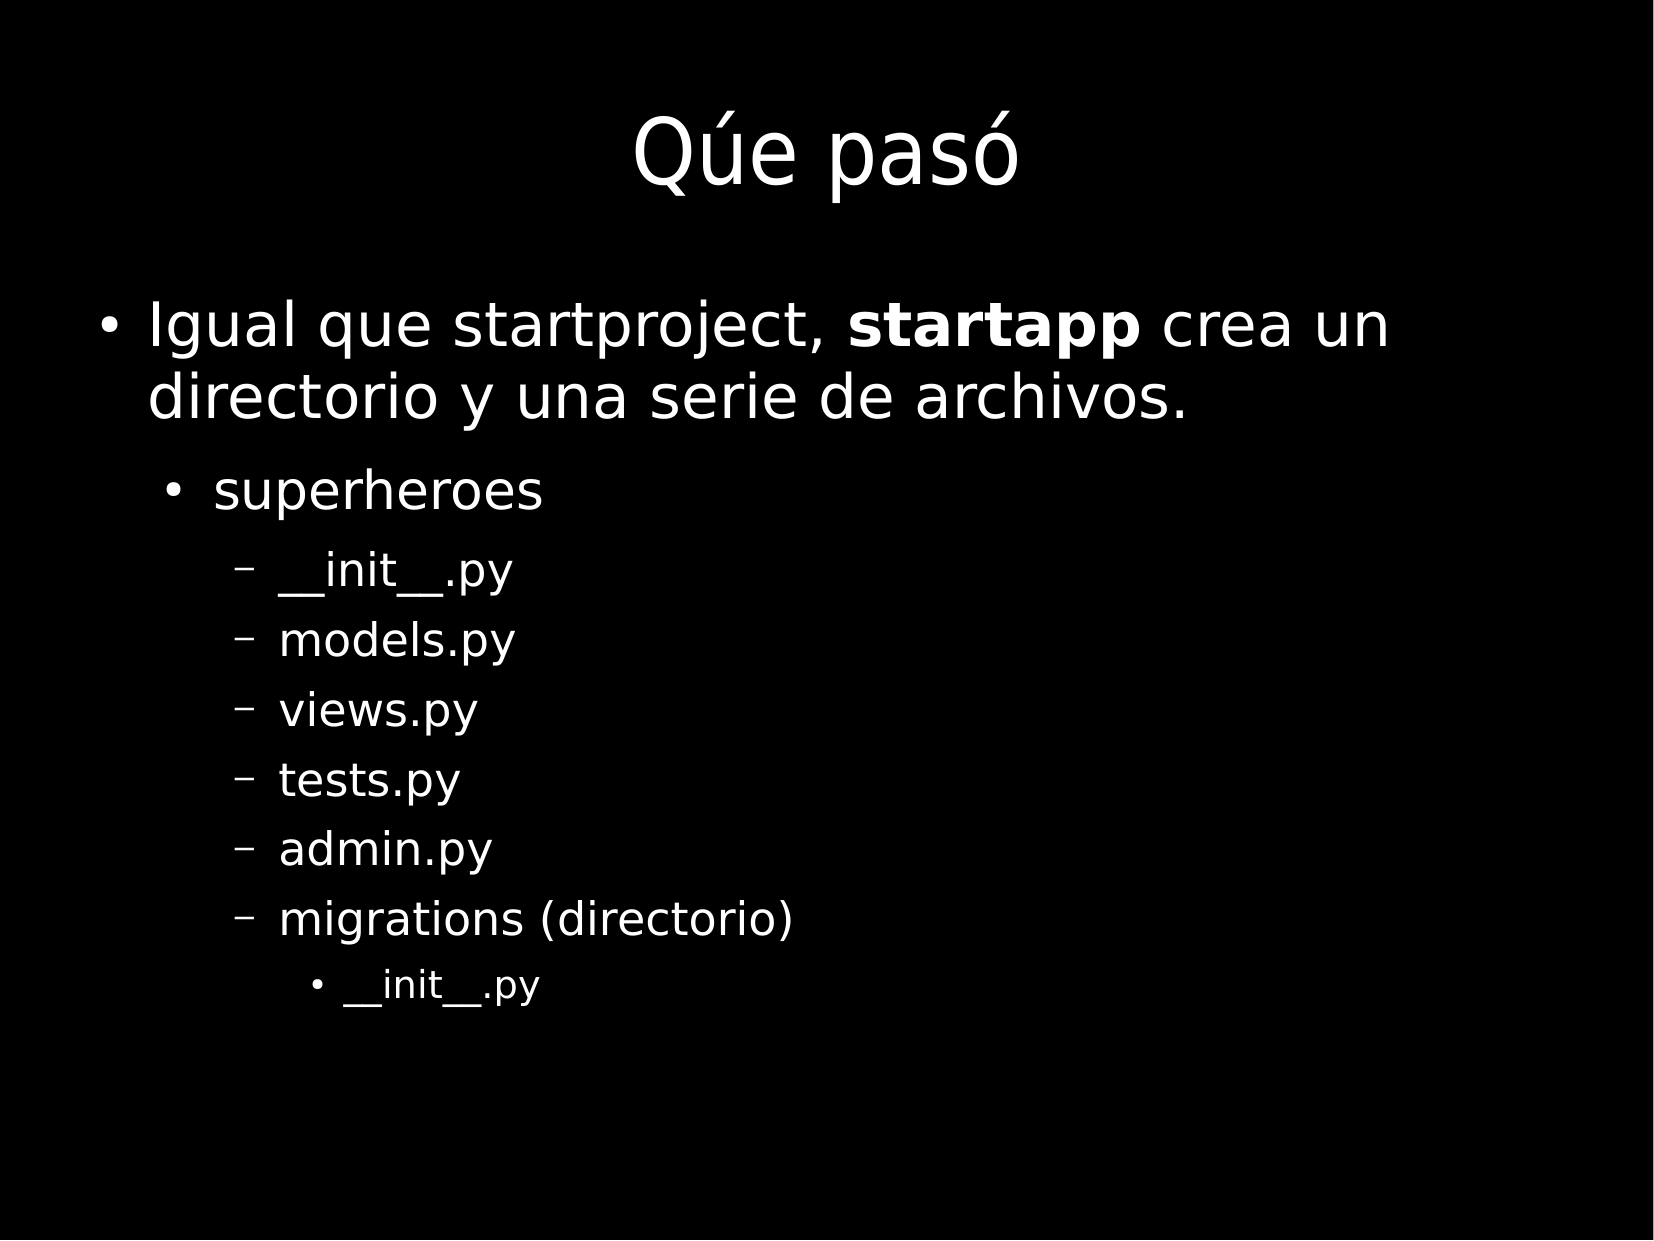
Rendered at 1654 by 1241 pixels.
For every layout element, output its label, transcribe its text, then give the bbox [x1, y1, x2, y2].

list Igual que startproject, startapp crea un directorio y una serie de archivos. superheroes __init__.py models.py views.py tests.py admin.py migrations (directorio) __init__.py [82, 290, 1571, 1010]
title Qúe pasó [82, 49, 1571, 257]
